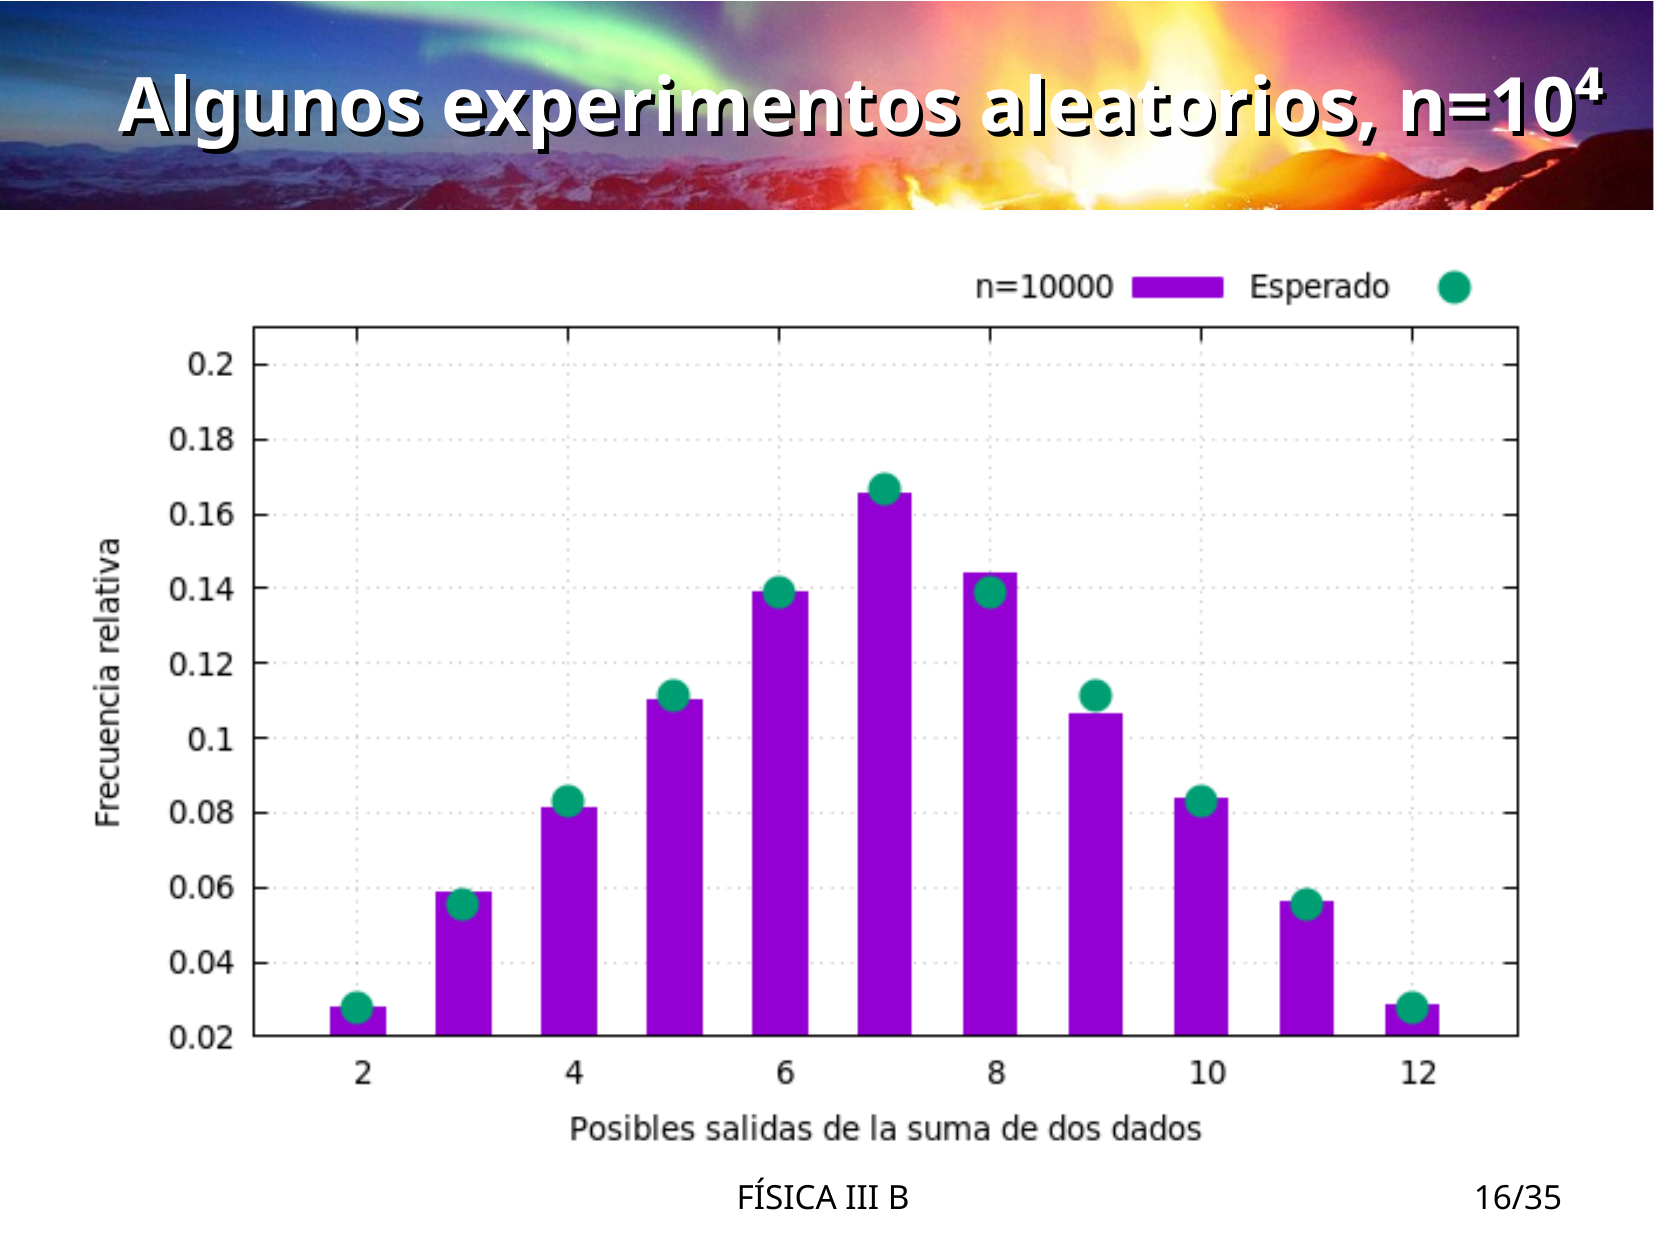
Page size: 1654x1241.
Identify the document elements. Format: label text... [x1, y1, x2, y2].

title Algunos experimentos aleatorios, n=10⁴ [45, 15, 1606, 191]
picture [75, 254, 1576, 1156]
picture [0, 1, 1654, 210]
